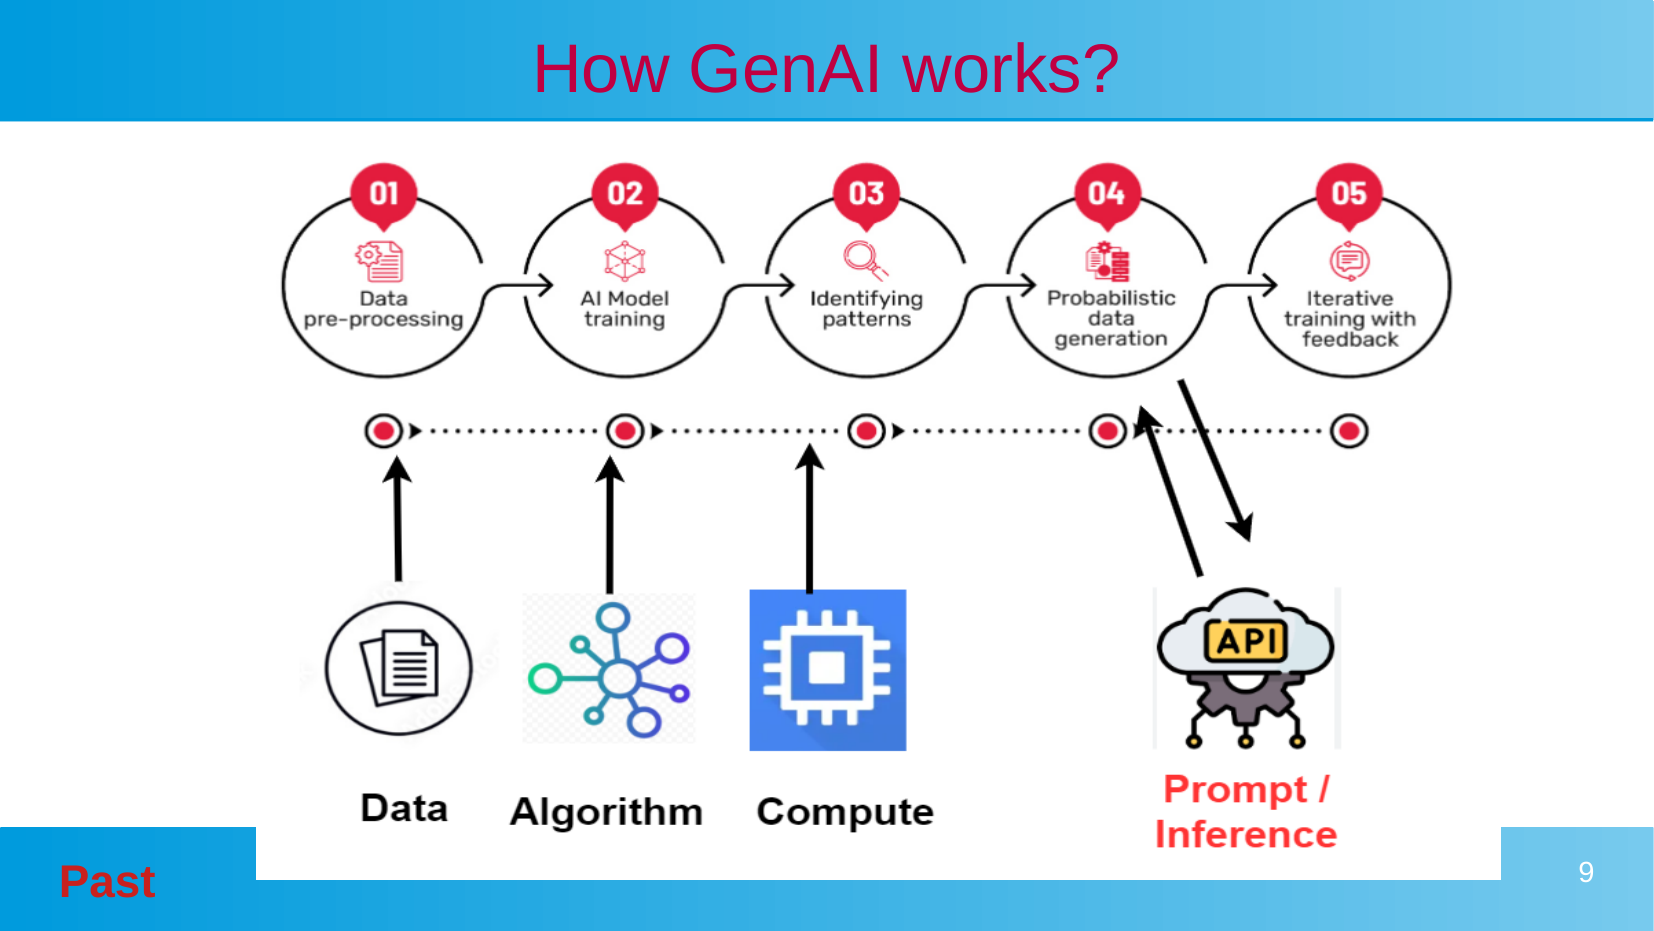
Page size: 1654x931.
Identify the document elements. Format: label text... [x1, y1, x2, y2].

title How GenAI works? [59, 29, 1595, 108]
picture [256, 123, 1501, 880]
